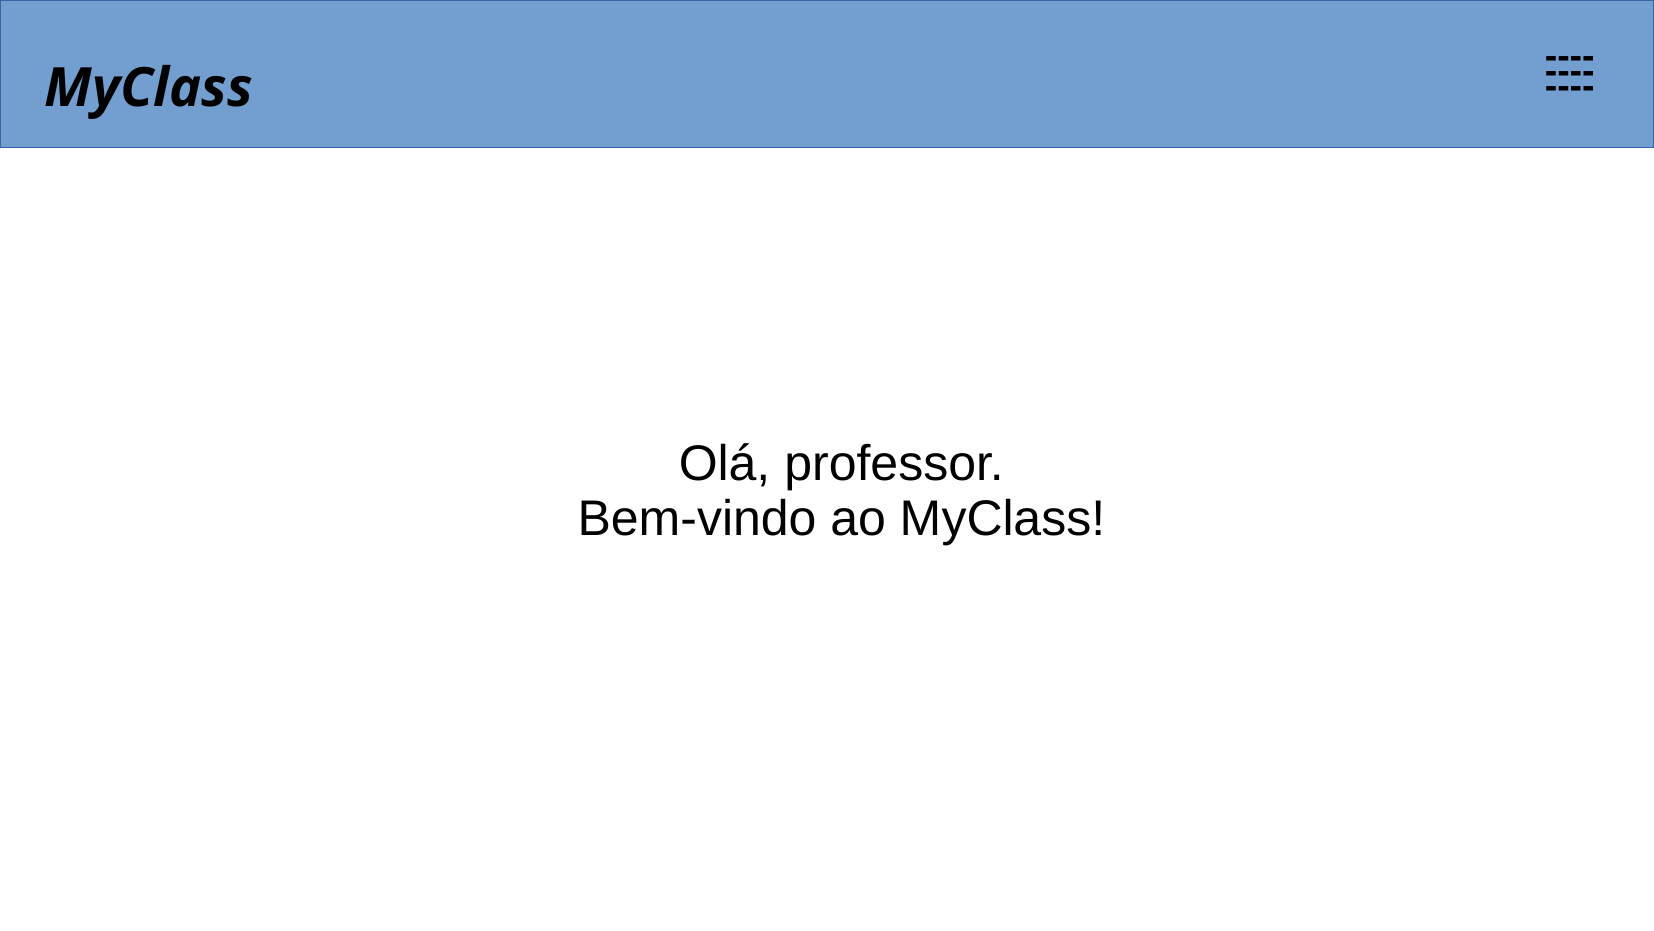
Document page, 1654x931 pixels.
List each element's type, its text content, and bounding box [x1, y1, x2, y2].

text_box ---- ---- ---- [1510, 33, 1629, 134]
text_box Olá, professor. Bem-vindo ao MyClass! [383, 427, 1300, 554]
text_box MyClass [29, 41, 296, 111]
text_box [0, 0, 1654, 148]
